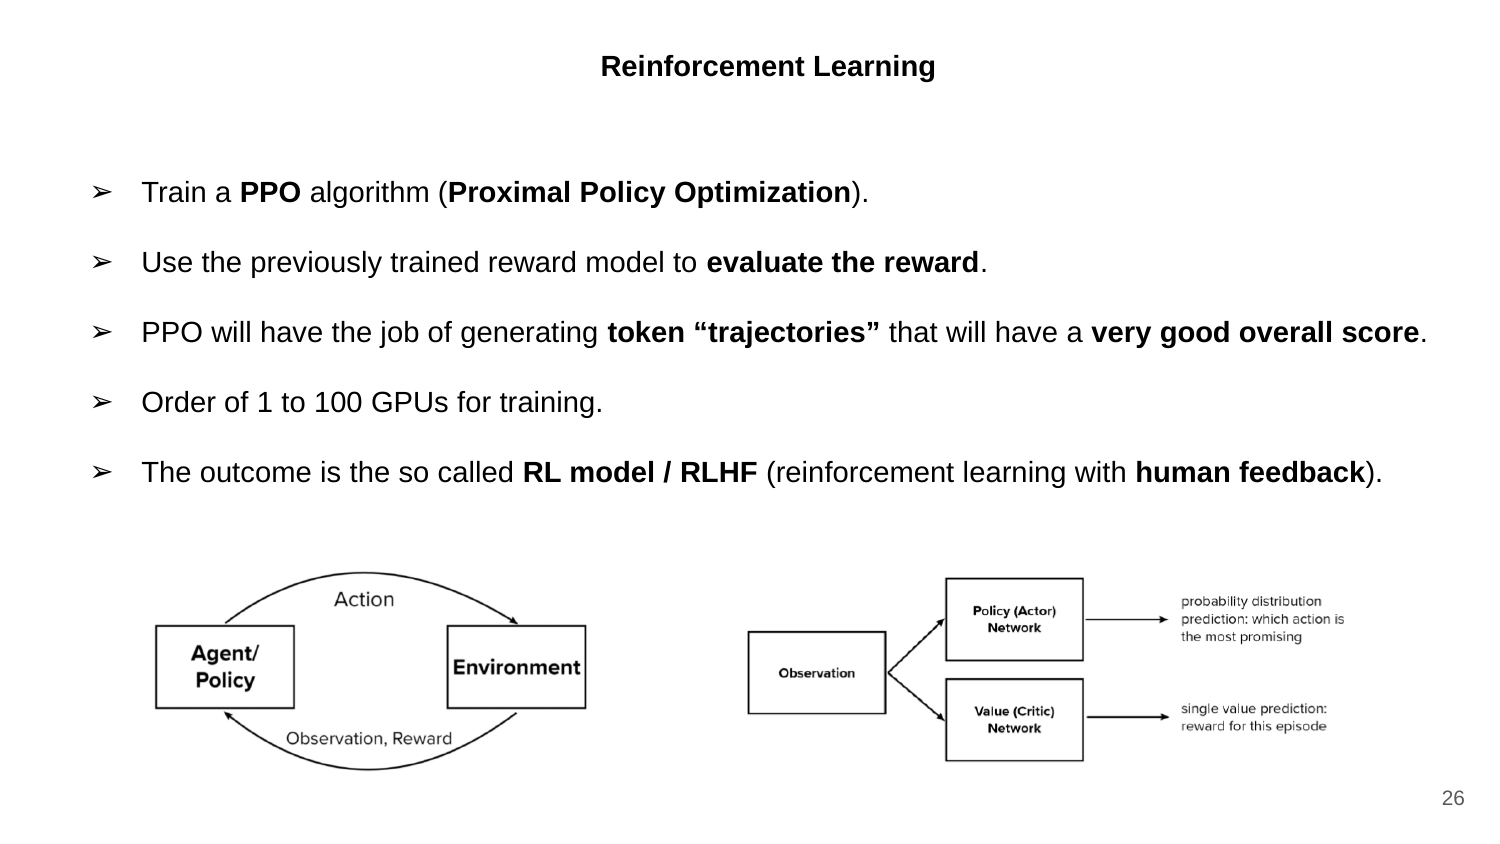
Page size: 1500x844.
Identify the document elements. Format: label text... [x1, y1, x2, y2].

picture [737, 557, 1354, 771]
text_box Reinforcement Learning [585, 32, 969, 102]
text_box Train a PPO algorithm (Proximal Policy Optimization). Use the previously trained reward model to evaluate the reward. PPO will have the job of generating token “trajectories” that will have a very good overall score. Order of 1 to 100 GPUs for training. The outcome is the so called RL model / RLHF (reinforcement learning with human feedback). [51, 158, 1457, 547]
picture [143, 562, 597, 775]
slide_number <number> [1389, 764, 1480, 830]
